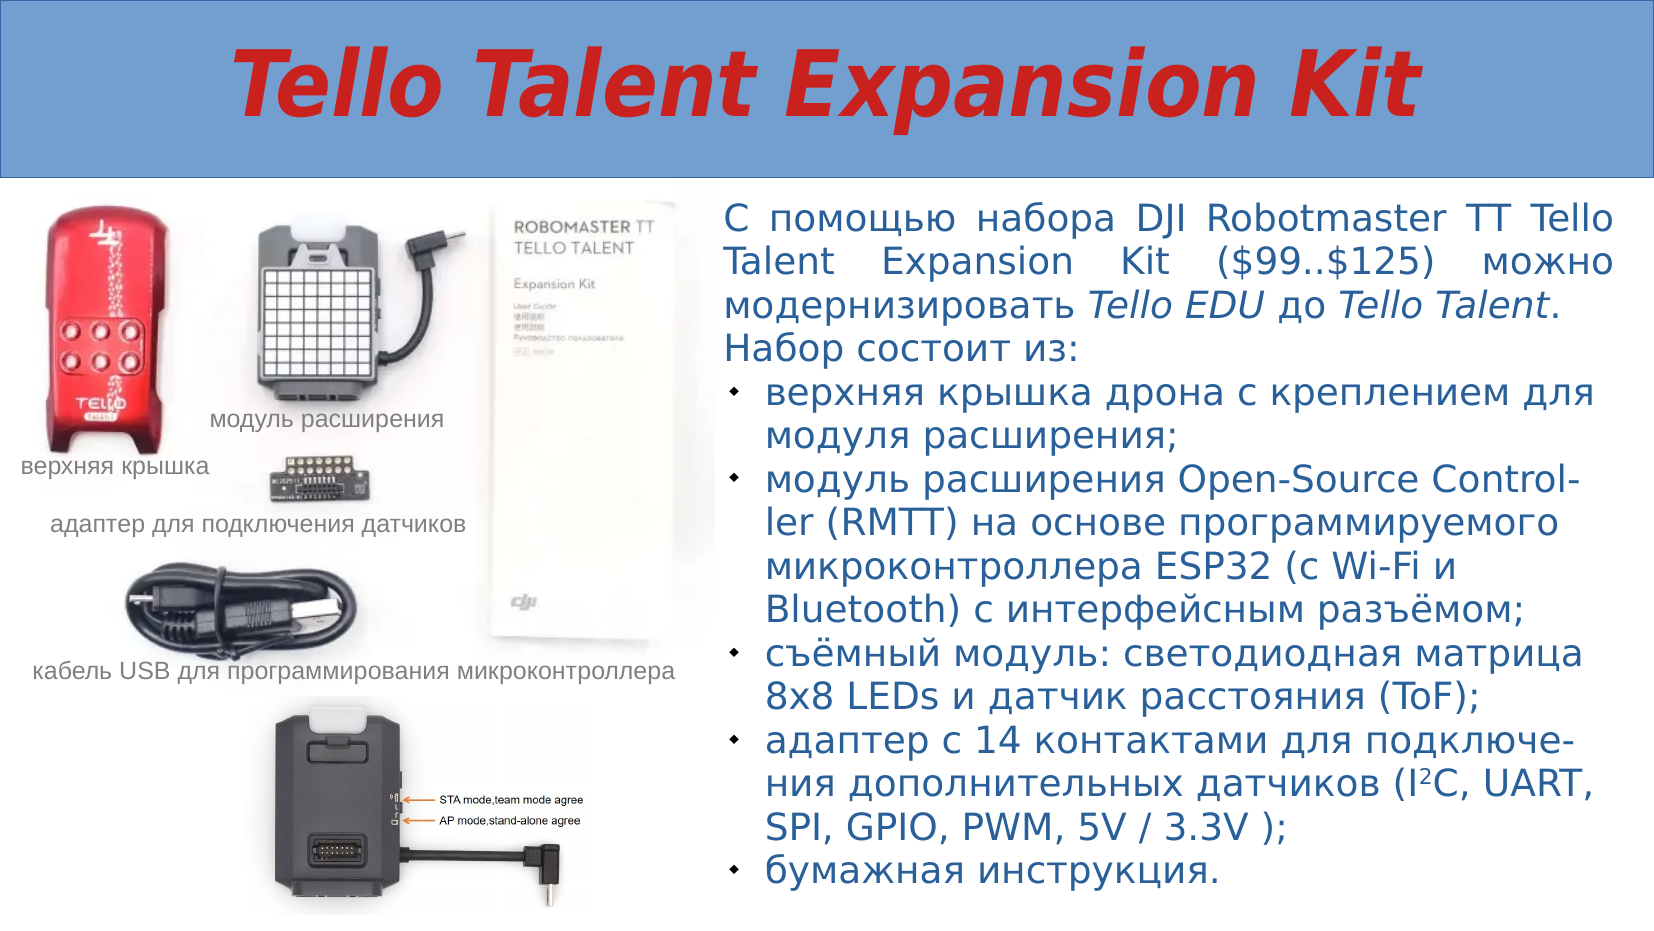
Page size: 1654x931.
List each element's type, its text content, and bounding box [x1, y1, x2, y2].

text_box С помощью набора DJI Robotmaster TT Tello Talent Expansion Kit ($99..$125) можно модернизировать Tello EDU до Tello Talent. Набор состоит из: верхняя крышка дрона с креплением для модуля расширения; модуль расширения Open-Source Control-ler (RMTT) на основе программируемого микроконтроллера ESP32 (с Wi-Fi и Bluetooth) с интерфейсным разъёмом; съёмный модуль: светодиодная матрица 8x8 LEDs и датчик расстояния (ToF); адаптер с 14 контактами для подключе-ния дополнительных датчиков (I2C, UART, SPI, GPIO, PWM, 5V / 3.3V ); бумажная инструкция. [673, 188, 1630, 902]
picture [242, 696, 597, 915]
text_box адаптер для подключения датчиков [35, 502, 497, 545]
text_box верхняя крышка [5, 444, 231, 488]
text_box Tello Talent Expansion Kit [11, 23, 1642, 178]
text_box модуль расширения [194, 397, 467, 443]
picture [5, 178, 715, 693]
text_box кабель USB для программирования микроконтроллера [17, 649, 703, 693]
text_box [0, 0, 1654, 178]
